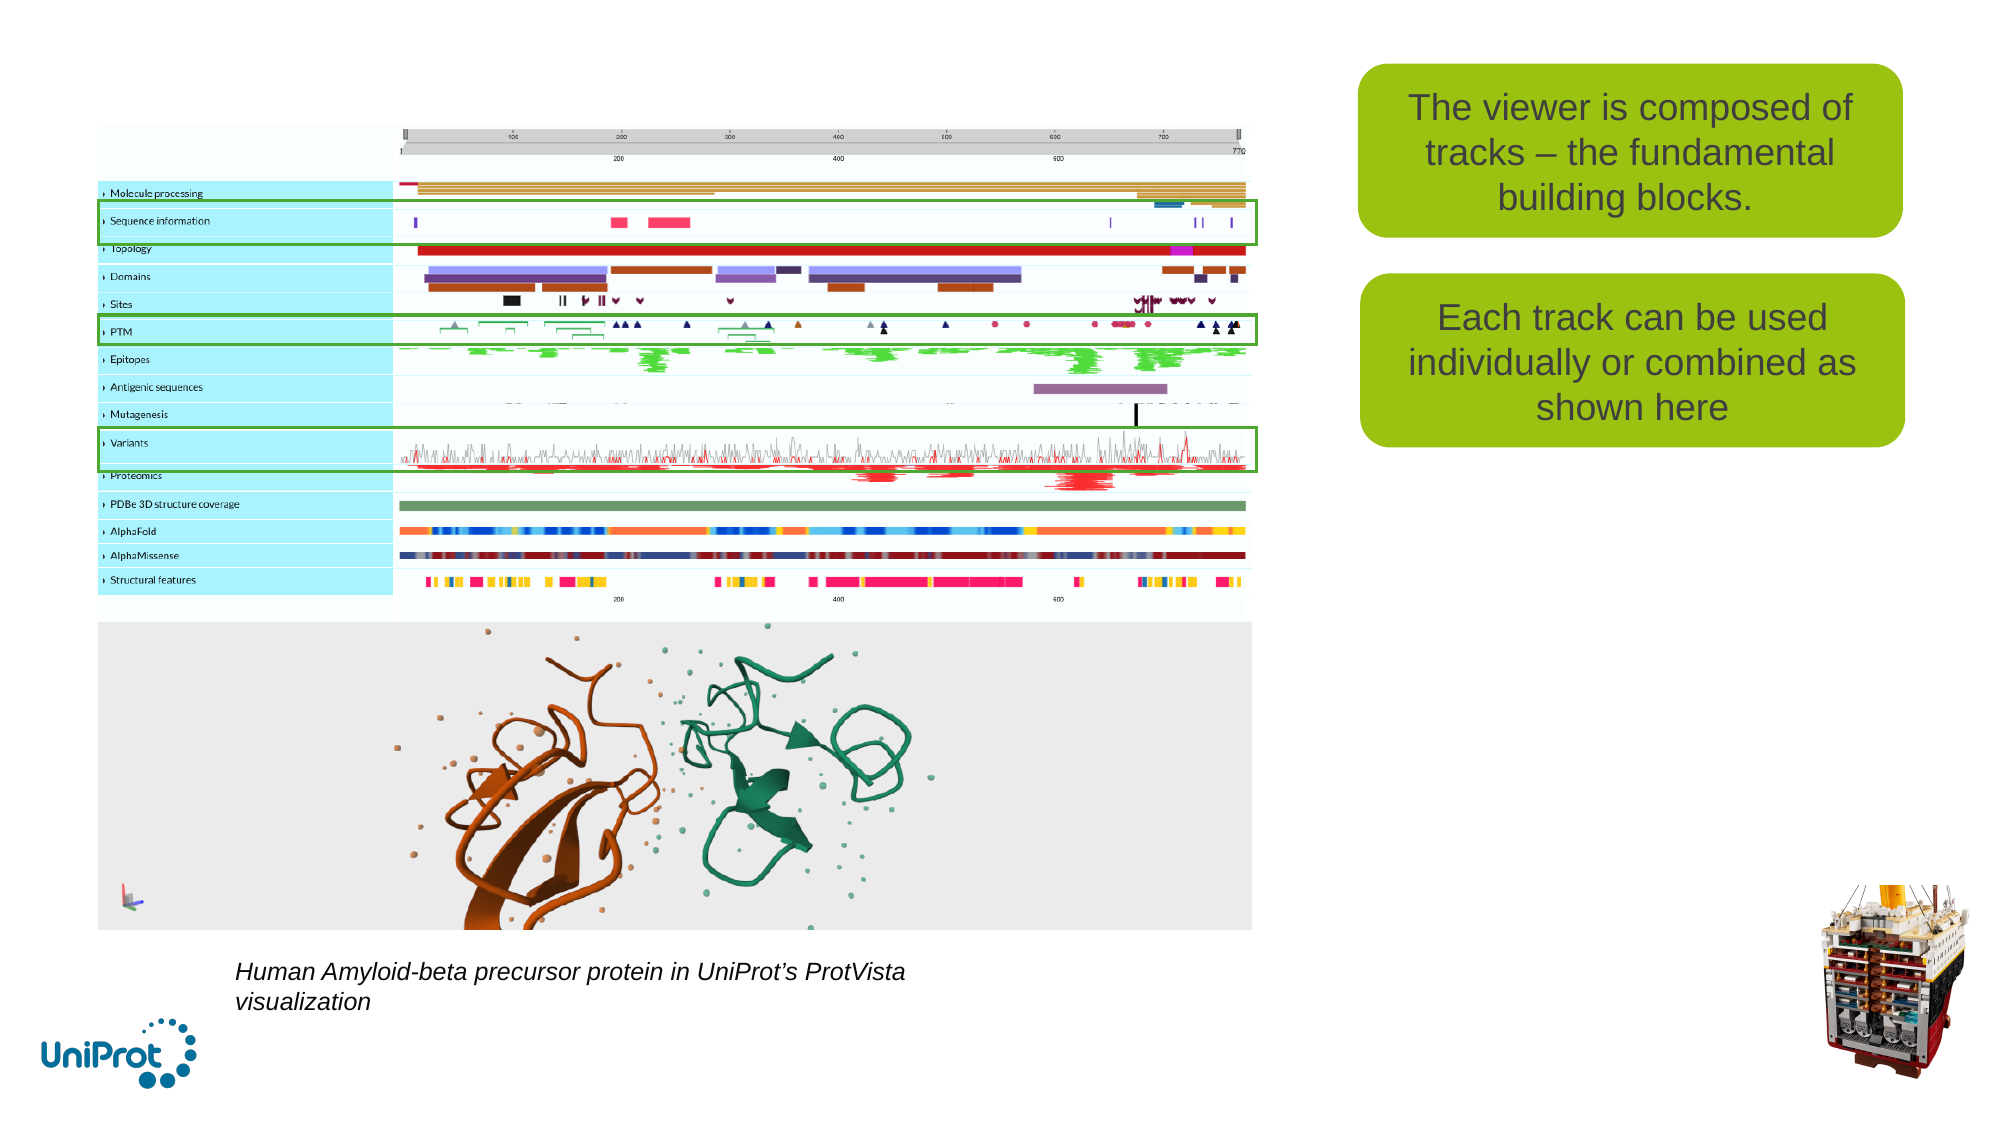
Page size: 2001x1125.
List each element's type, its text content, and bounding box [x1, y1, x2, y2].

picture [1765, 885, 2000, 1080]
picture [98, 346, 1252, 426]
text_box The viewer is composed of tracks – the fundamental building blocks. [1359, 65, 1902, 237]
picture [98, 473, 1252, 930]
picture [100, 202, 1252, 243]
text_box Each track can be used individually or combined as shown here [1361, 274, 1904, 446]
text_box Human Amyloid-beta precursor protein in UniProt’s ProtVista visualization [220, 948, 1061, 1114]
picture [100, 317, 1252, 343]
picture [26, 1005, 212, 1103]
picture [100, 429, 1252, 470]
picture [98, 125, 1252, 199]
picture [98, 246, 1252, 313]
